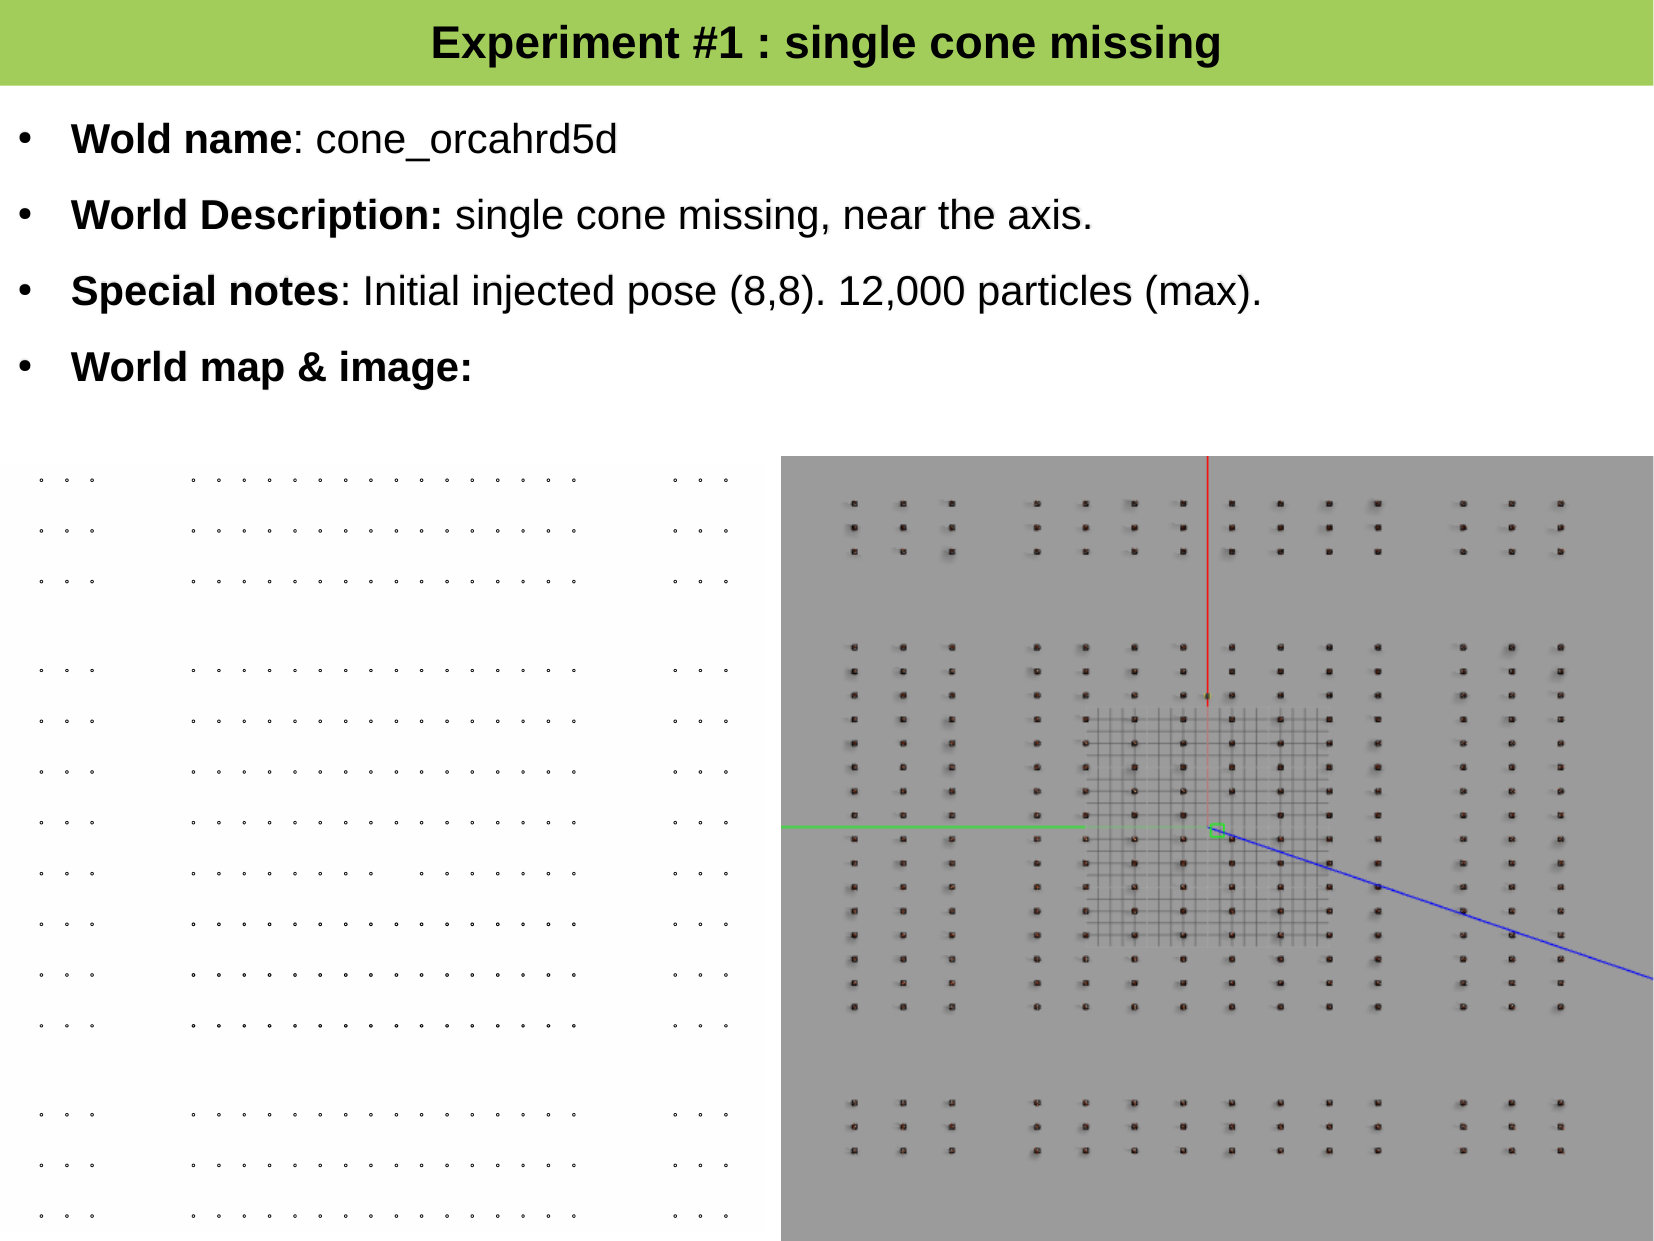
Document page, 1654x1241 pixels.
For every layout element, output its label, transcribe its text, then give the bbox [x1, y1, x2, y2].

picture [0, 464, 767, 1232]
title Experiment #1 : single cone missing [0, 0, 1654, 86]
picture [781, 456, 1654, 1241]
list Wold name: cone_orcahrd5d World Description: single cone missing, near the axis. Special notes: Initial injected pose (8,8). 12,000 particles (max). World map & image: [0, 115, 1654, 1241]
